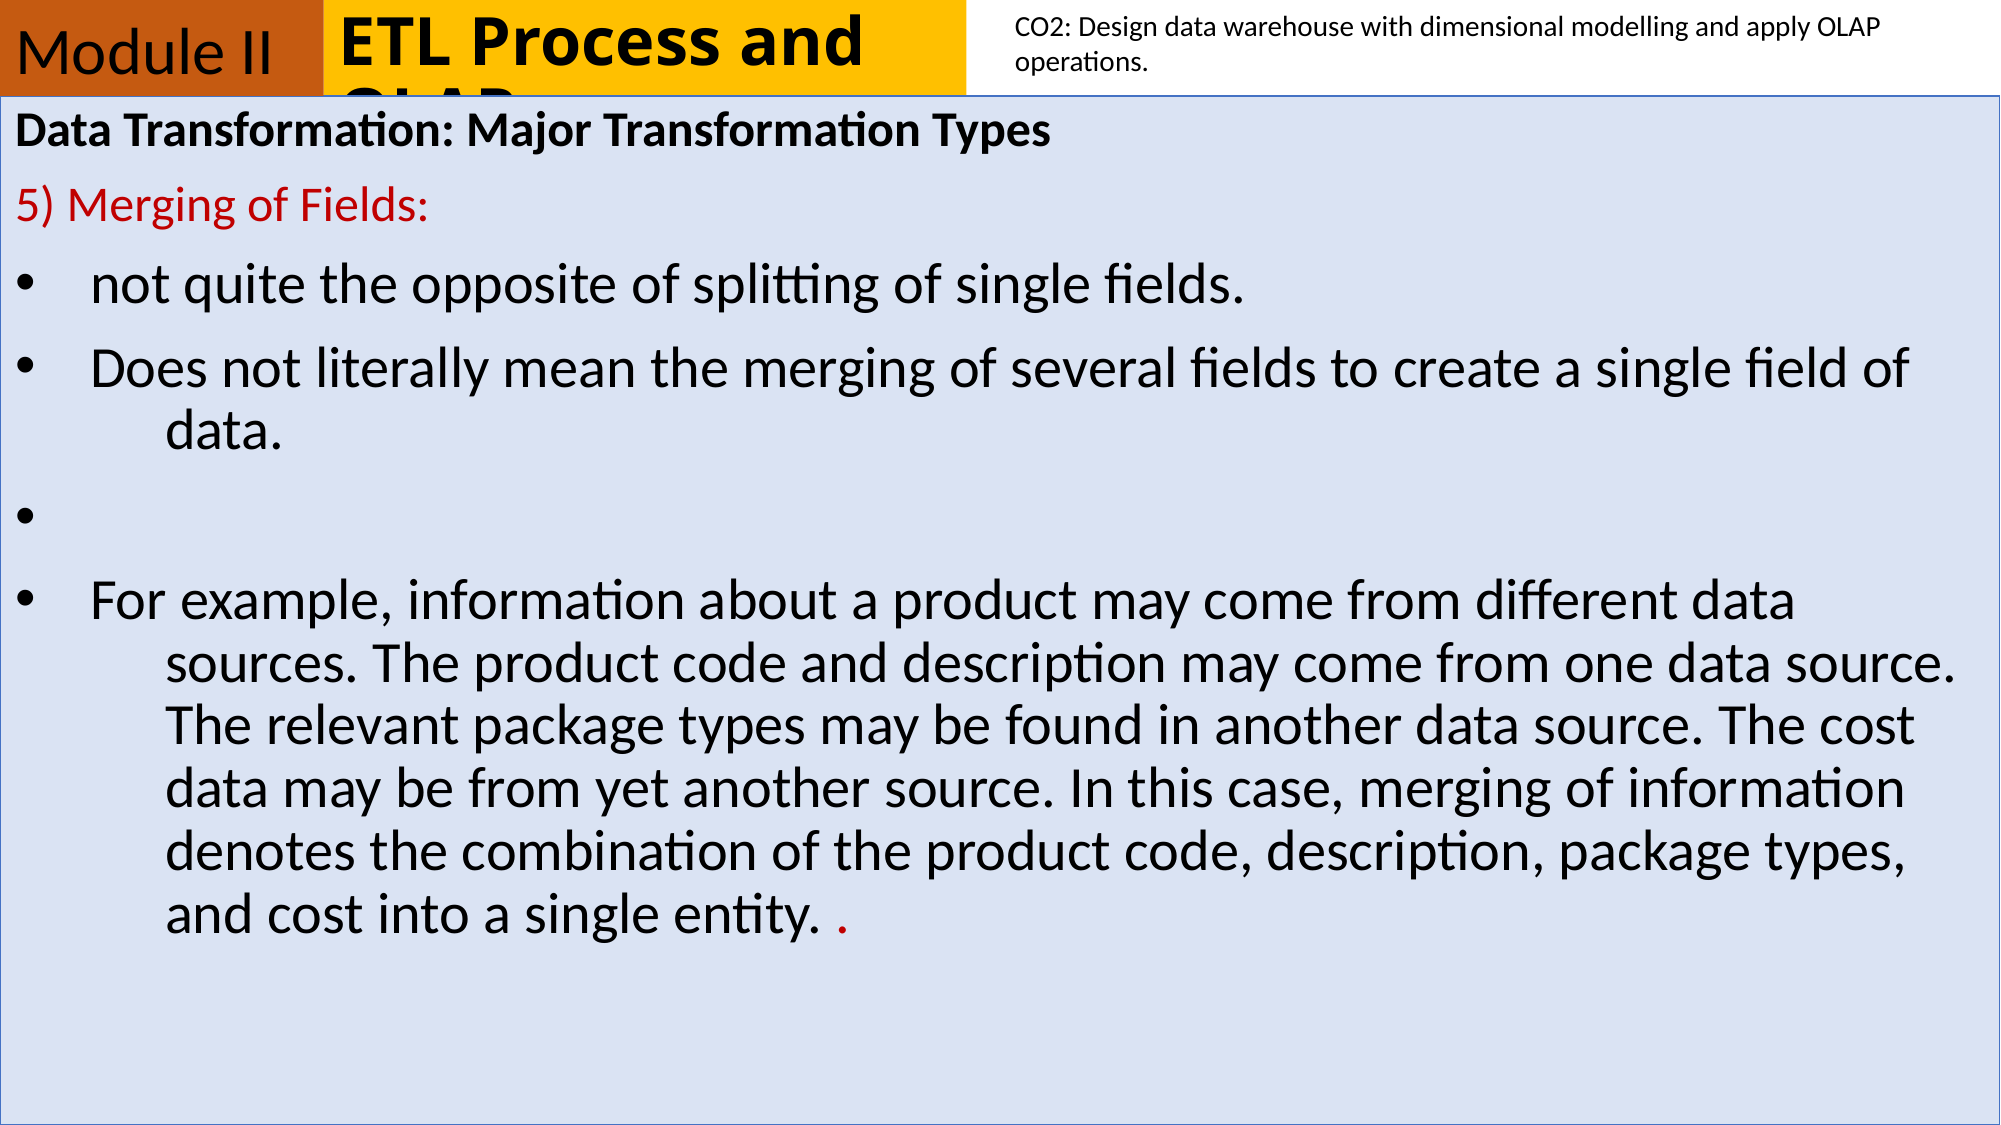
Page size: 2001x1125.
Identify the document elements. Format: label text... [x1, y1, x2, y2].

text_box Module II [0, 0, 324, 96]
text_box CO2: Design data warehouse with dimensional modelling and apply OLAP operations. [999, 0, 2000, 122]
subtitle Data Transformation: Major Transformation Types 5) Merging of Fields: not quite the opposite of splitting of single fields. Does not literally mean the merging of several fields to create a single field of data. For example, information about a product may come from different data sources. The product code and description may come from one data source. The relevant package types may be found in another data source. The cost data may be from yet another source. In this case, merging of information denotes the combination of the product code, description, package types, and cost into a single entity. . [0, 95, 2000, 1125]
title ETL Process and OLAP: [324, 0, 967, 95]
